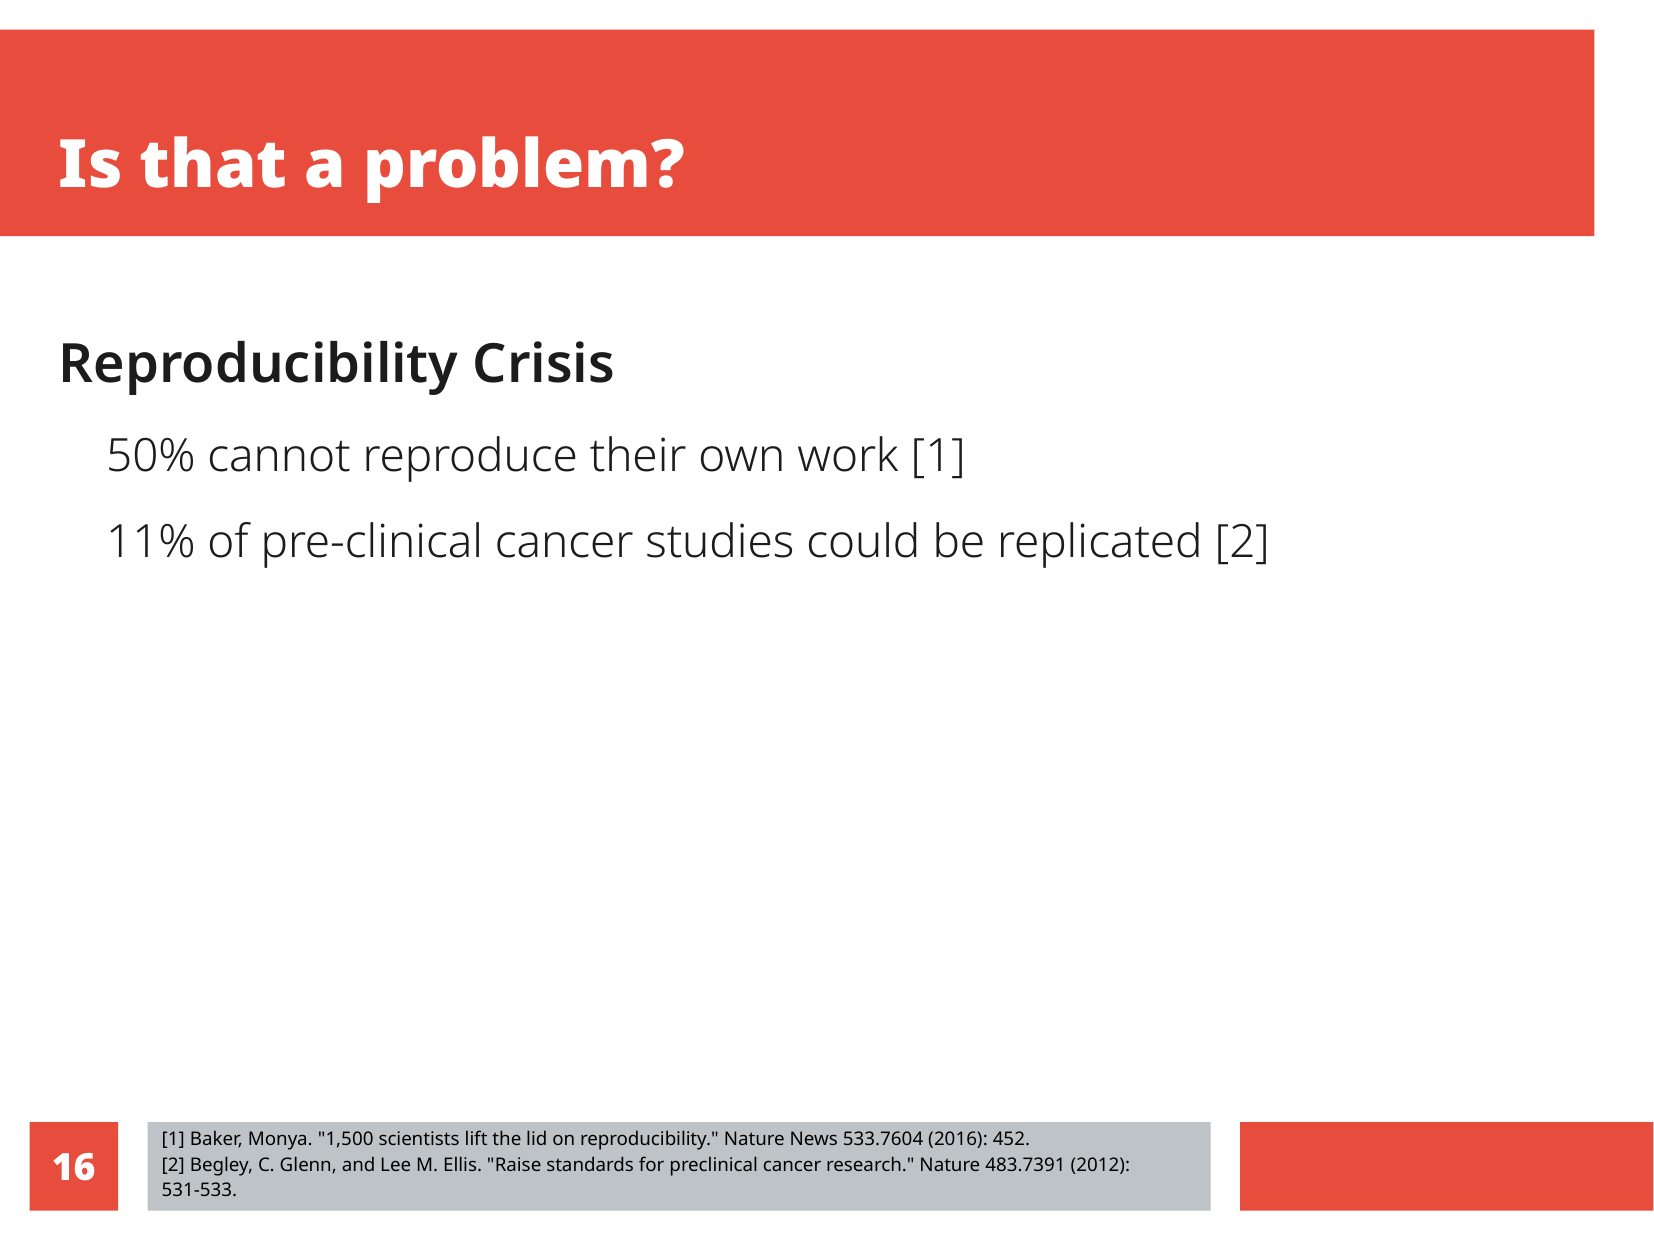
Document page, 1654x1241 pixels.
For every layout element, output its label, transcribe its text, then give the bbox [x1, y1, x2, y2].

title Is that a problem? [59, 59, 1595, 207]
list Reproducibility Crisis 50% cannot reproduce their own work [1] 11% of pre-clinical cancer studies could be replicated [2] [59, 324, 1565, 1093]
text_box [1] Baker, Monya. "1,500 scientists lift the lid on reproducibility." Nature News 533.7604 (2016): 452. [2] Begley, C. Glenn, and Lee M. Ellis. "Raise standards for preclinical cancer research." Nature 483.7391 (2012): 531-533. [146, 1118, 1178, 1220]
